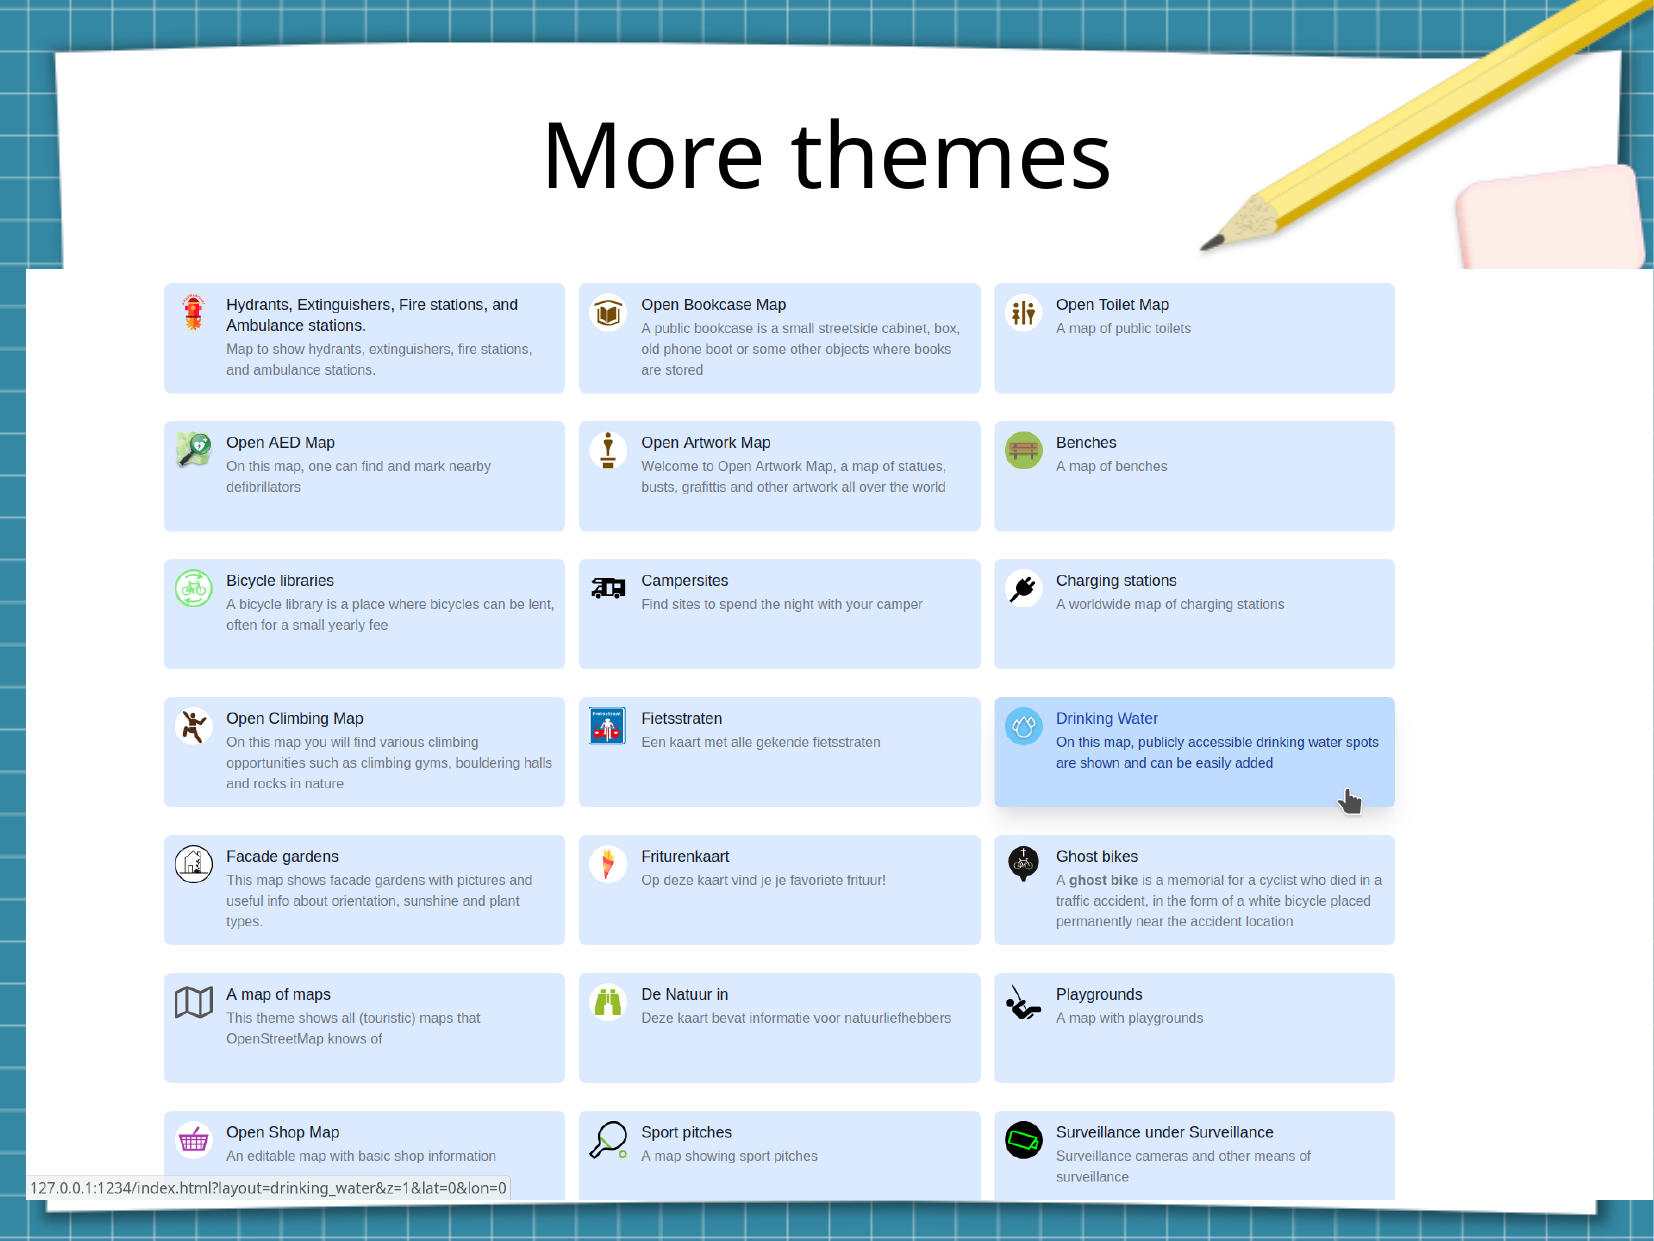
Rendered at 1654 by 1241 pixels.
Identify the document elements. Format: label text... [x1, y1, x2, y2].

picture [0, 0, 1654, 1241]
title More themes [82, 49, 1571, 257]
